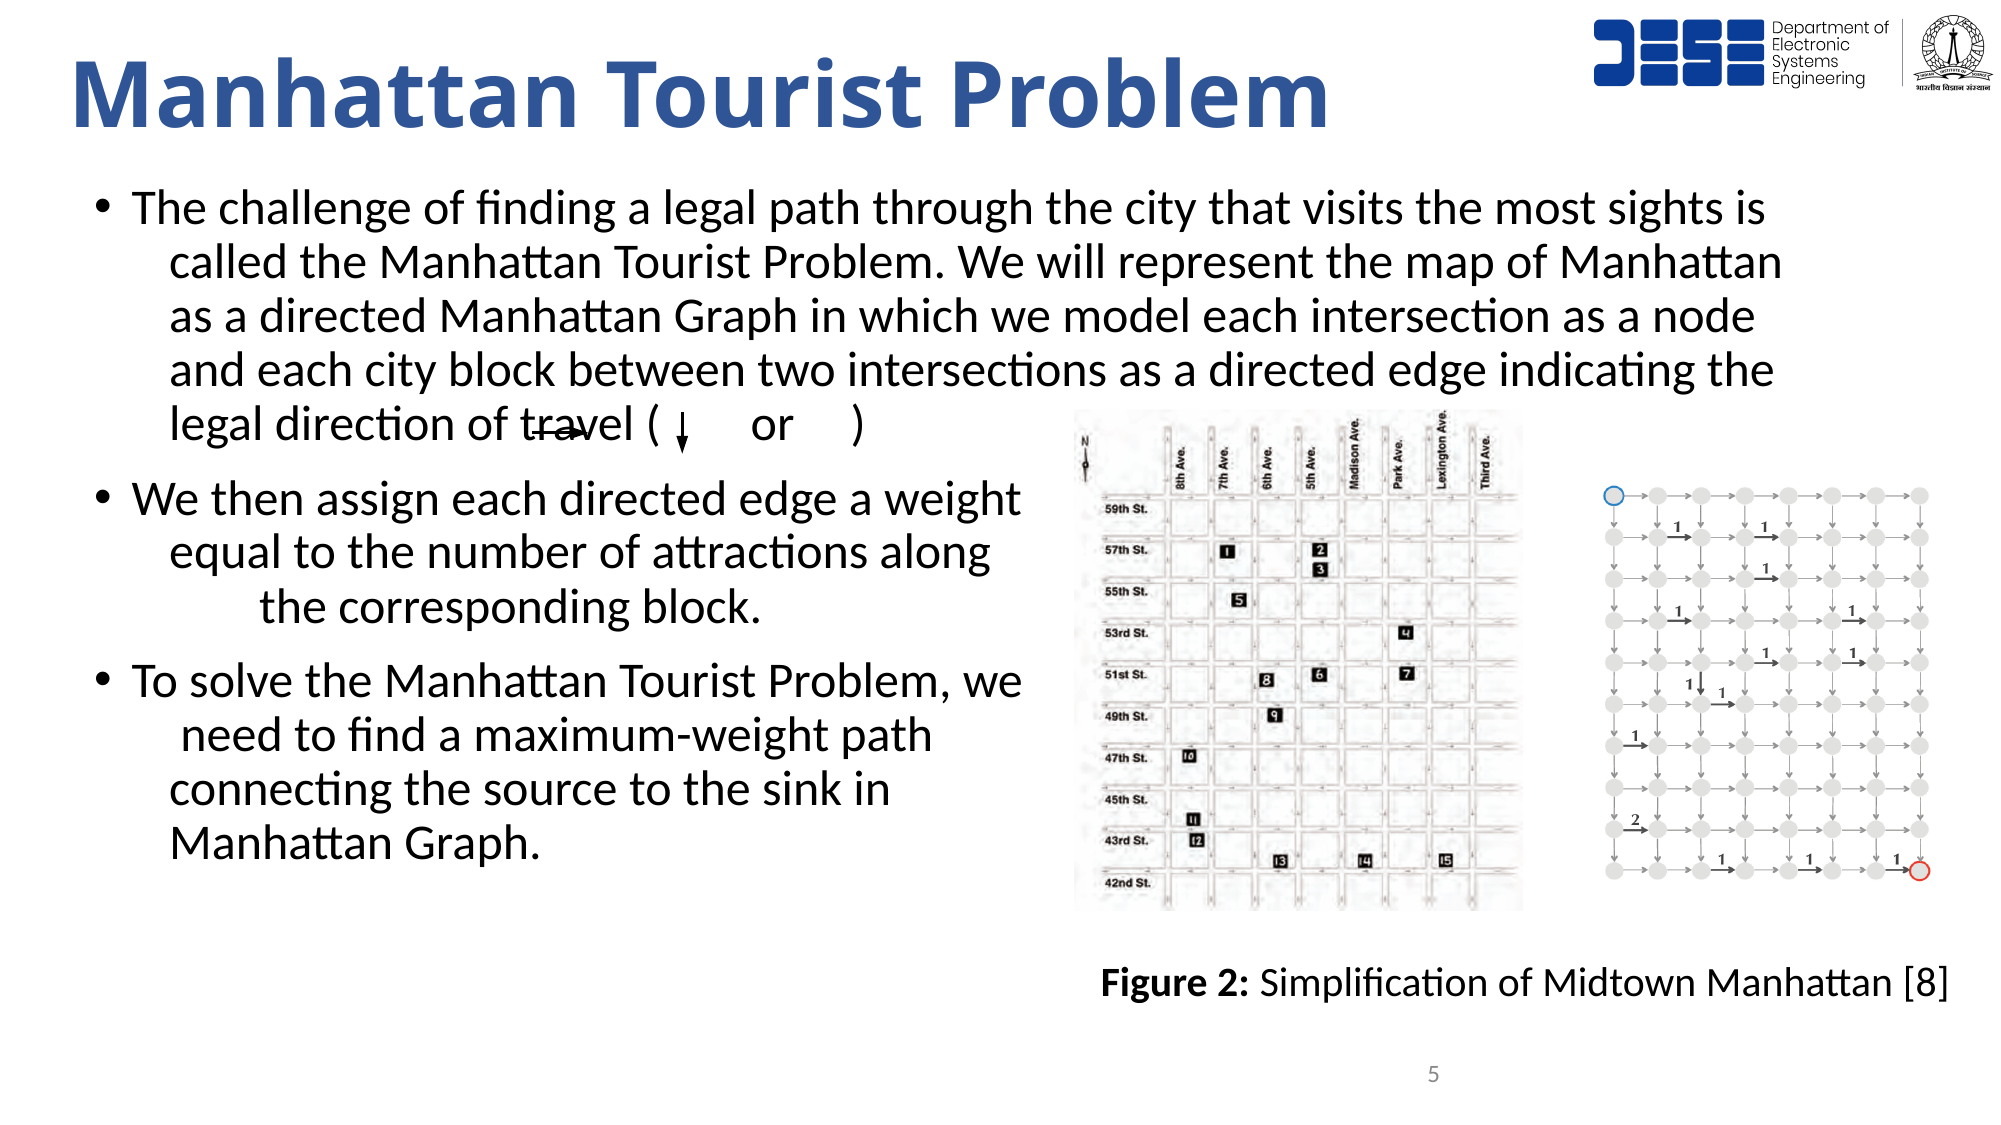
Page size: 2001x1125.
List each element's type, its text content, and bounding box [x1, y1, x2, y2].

text_box Figure 2: Simplification of Midtown Manhattan [8] [1081, 947, 1970, 1013]
text_box [1412, 1042, 1863, 1103]
picture [1049, 399, 2000, 924]
list The challenge of finding a legal path through the city that visits the most sights is called the Manhattan Tourist Problem. We will represent the map of Manhattan as a directed Manhattan Graph in which we model each intersection as a node and each city block between two intersections as a directed edge indicating the legal direction of travel ( or ) We then assign each directed edge a weight equal to the number of attractions along the corresponding block. To solve the Manhattan Tourist Problem, we need to find a maximum-weight path connecting the source to the sink in Manhattan Graph. [79, 173, 1826, 980]
title Manhattan Tourist Problem [53, 0, 1779, 207]
